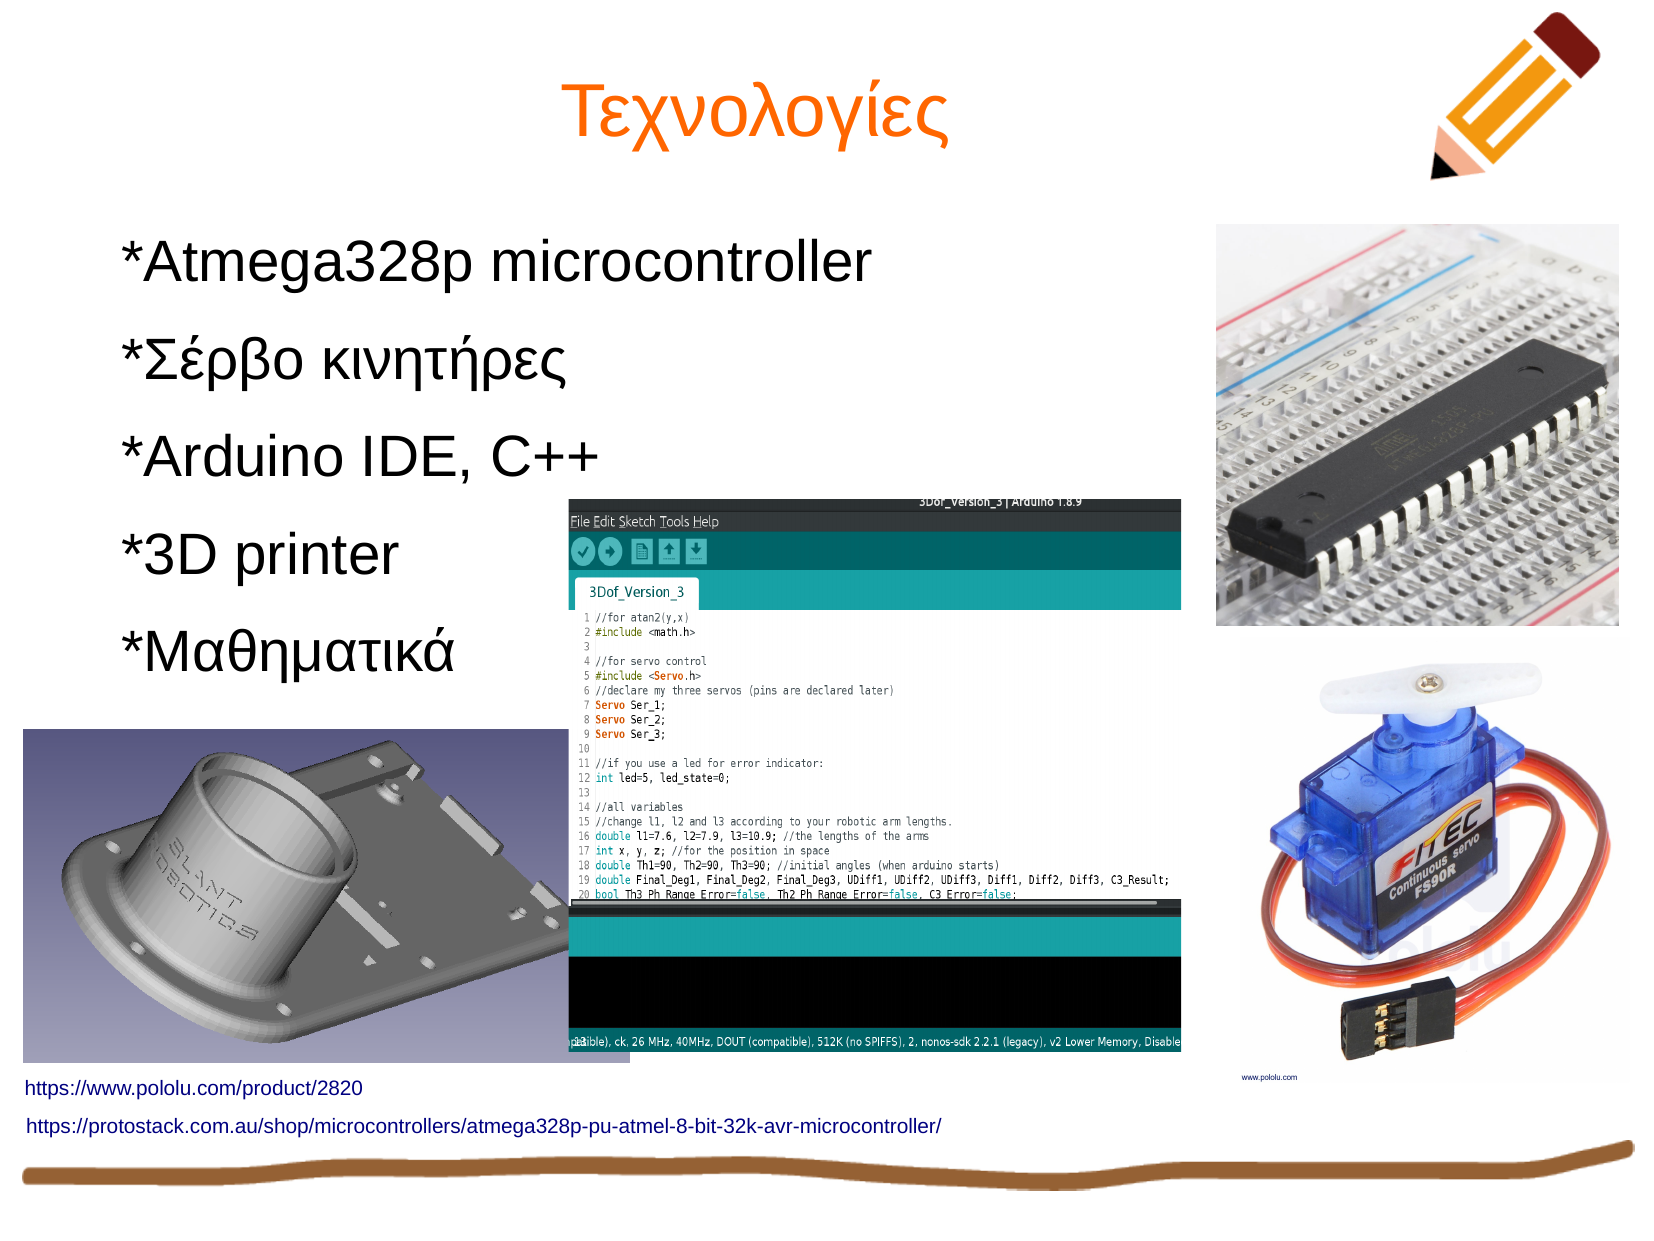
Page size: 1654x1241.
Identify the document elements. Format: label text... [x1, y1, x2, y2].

picture [1216, 224, 1619, 626]
text_box *Atmega328p microcontroller *Σέρβο κινητήρες *Arduino IDE, C++ *3D printer *Μαθηματικά [106, 188, 1099, 729]
picture [22, 1140, 1635, 1191]
picture [1430, 12, 1601, 181]
title Τεχνολογίες [82, 49, 1430, 172]
text_box https://protostack.com.au/shop/microcontrollers/atmega328p-pu-atmel-8-bit-32k-avr-microcontroller/ [11, 1107, 957, 1146]
picture [1240, 637, 1630, 1083]
text_box https://www.pololu.com/product/2820 [9, 1069, 378, 1108]
picture [23, 499, 1182, 1063]
